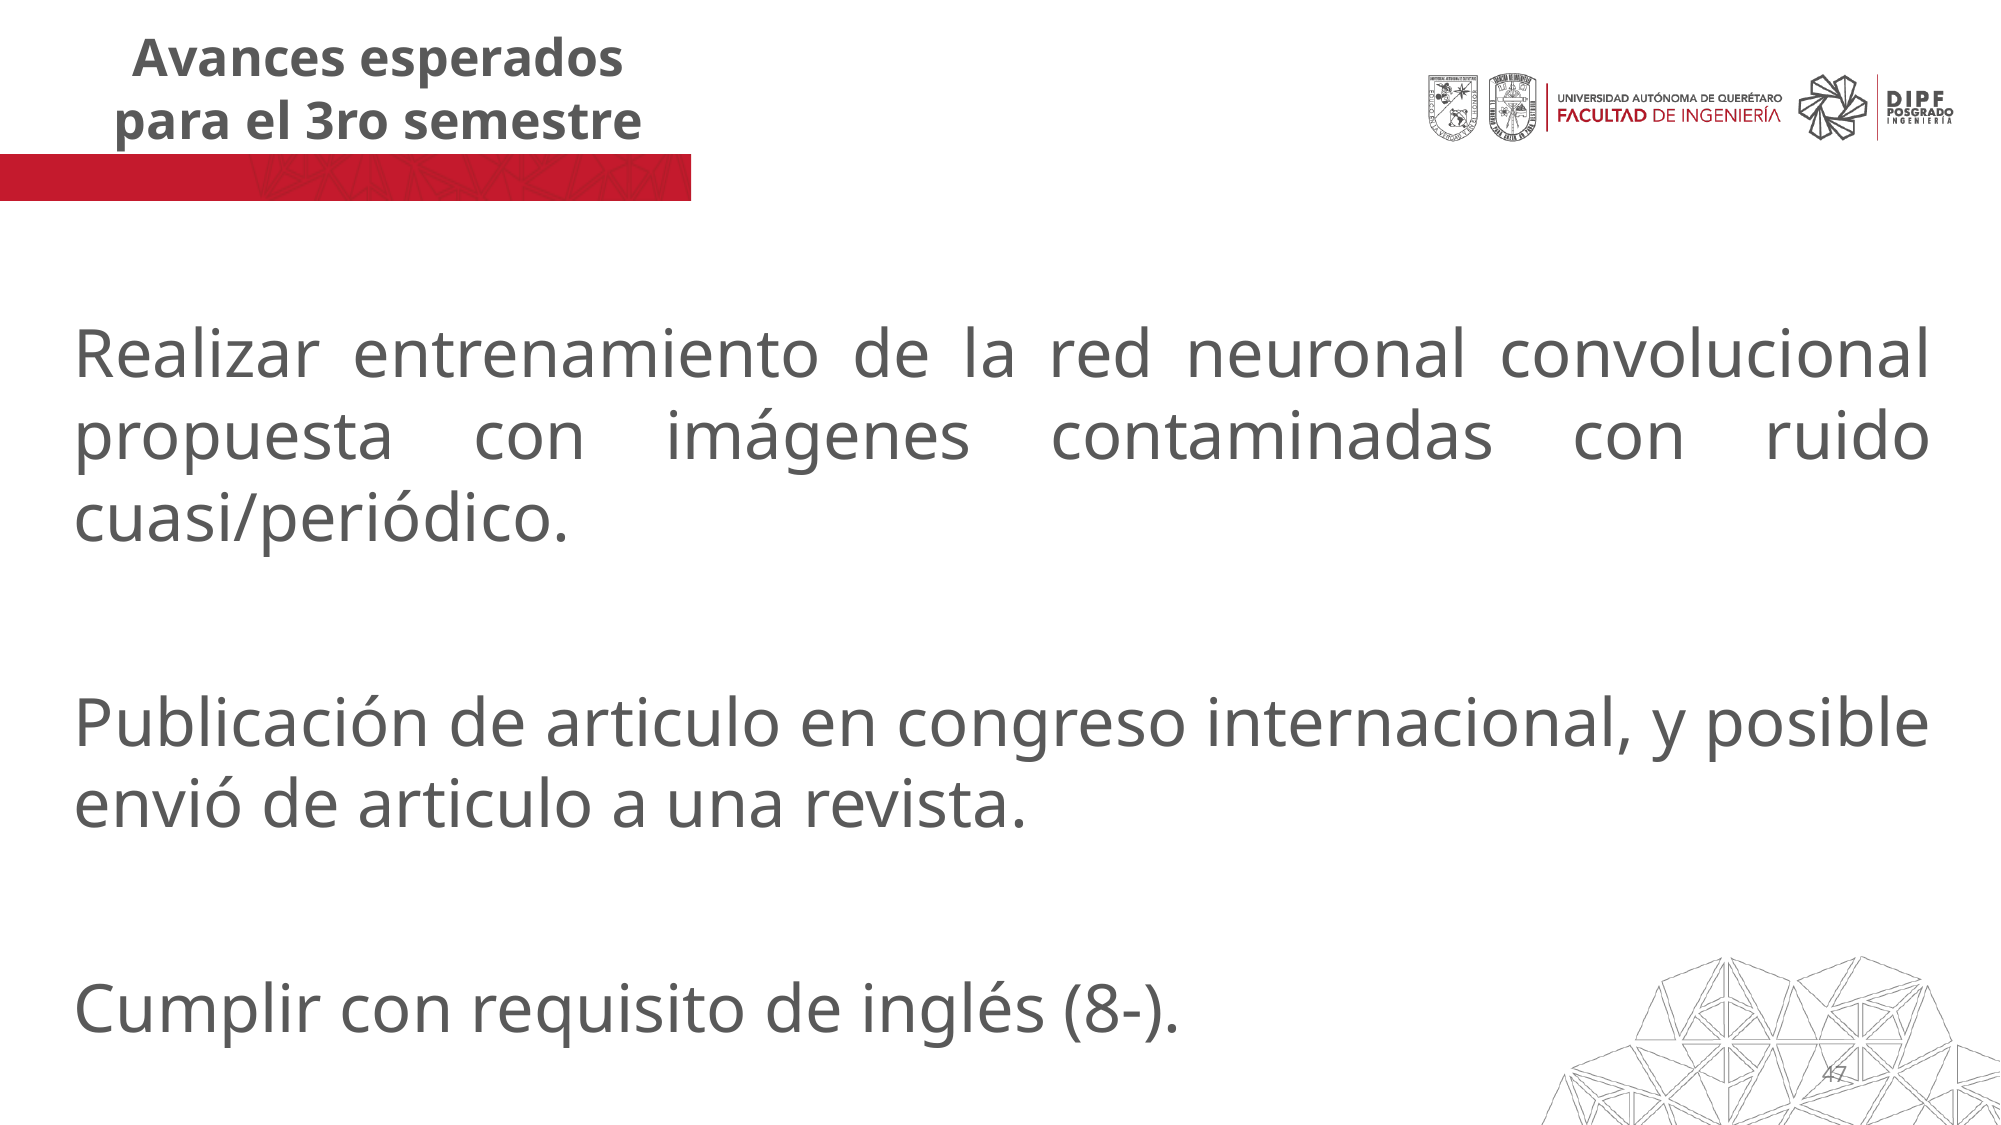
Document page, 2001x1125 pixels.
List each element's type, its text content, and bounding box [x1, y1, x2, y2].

picture [1422, 66, 1959, 160]
picture [0, 154, 692, 201]
text_box Realizar entrenamiento de la red neuronal convolucional propuesta con imágenes contaminadas con ruido cuasi/periódico. Publicación de articulo en congreso internacional, y posible envió de articulo a una revista. Cumplir con requisito de inglés (8-). Redacción de tesis con resultados. [59, 305, 1949, 1046]
picture [1521, 945, 2000, 1125]
text_box Avances esperados para el 3ro semestre [66, 14, 692, 154]
